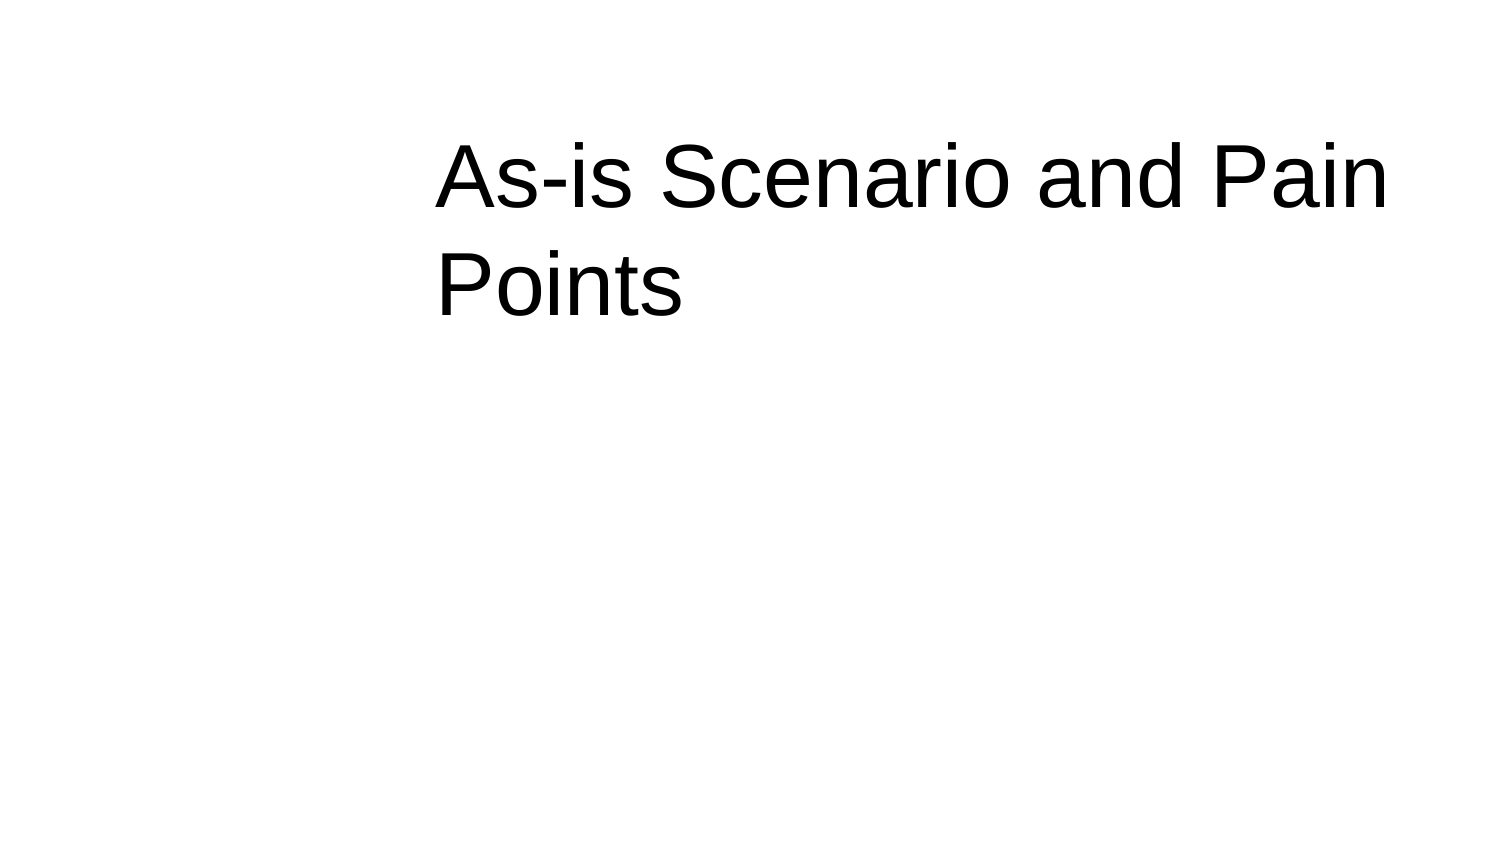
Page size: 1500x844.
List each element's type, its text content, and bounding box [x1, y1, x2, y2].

title As-is Scenario and Pain Points [420, 103, 1428, 357]
